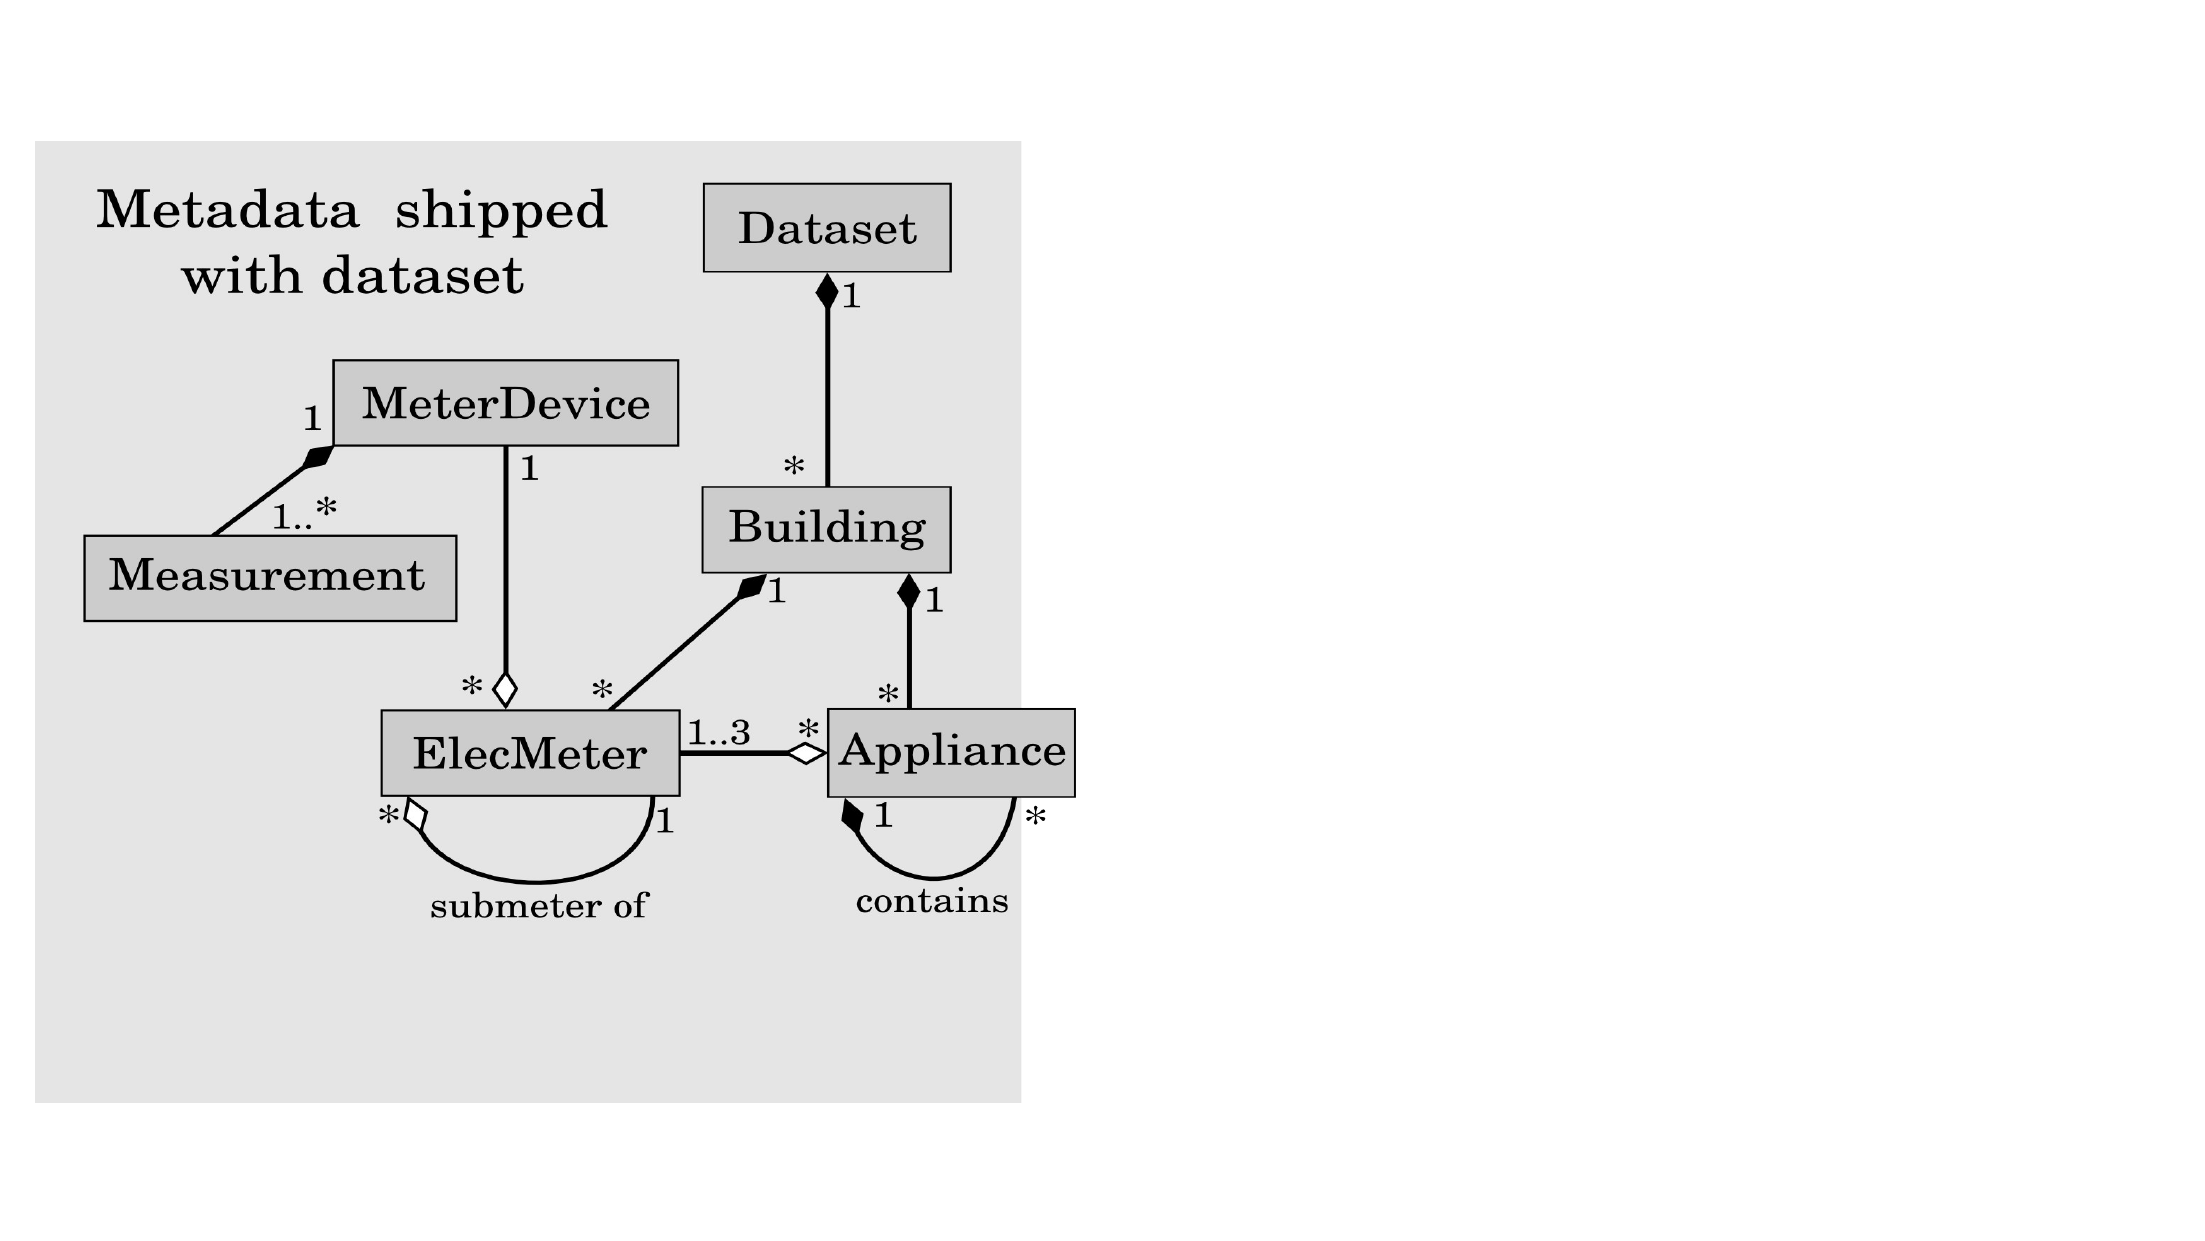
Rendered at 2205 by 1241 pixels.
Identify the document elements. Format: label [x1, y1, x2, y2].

picture [35, 141, 1597, 1103]
